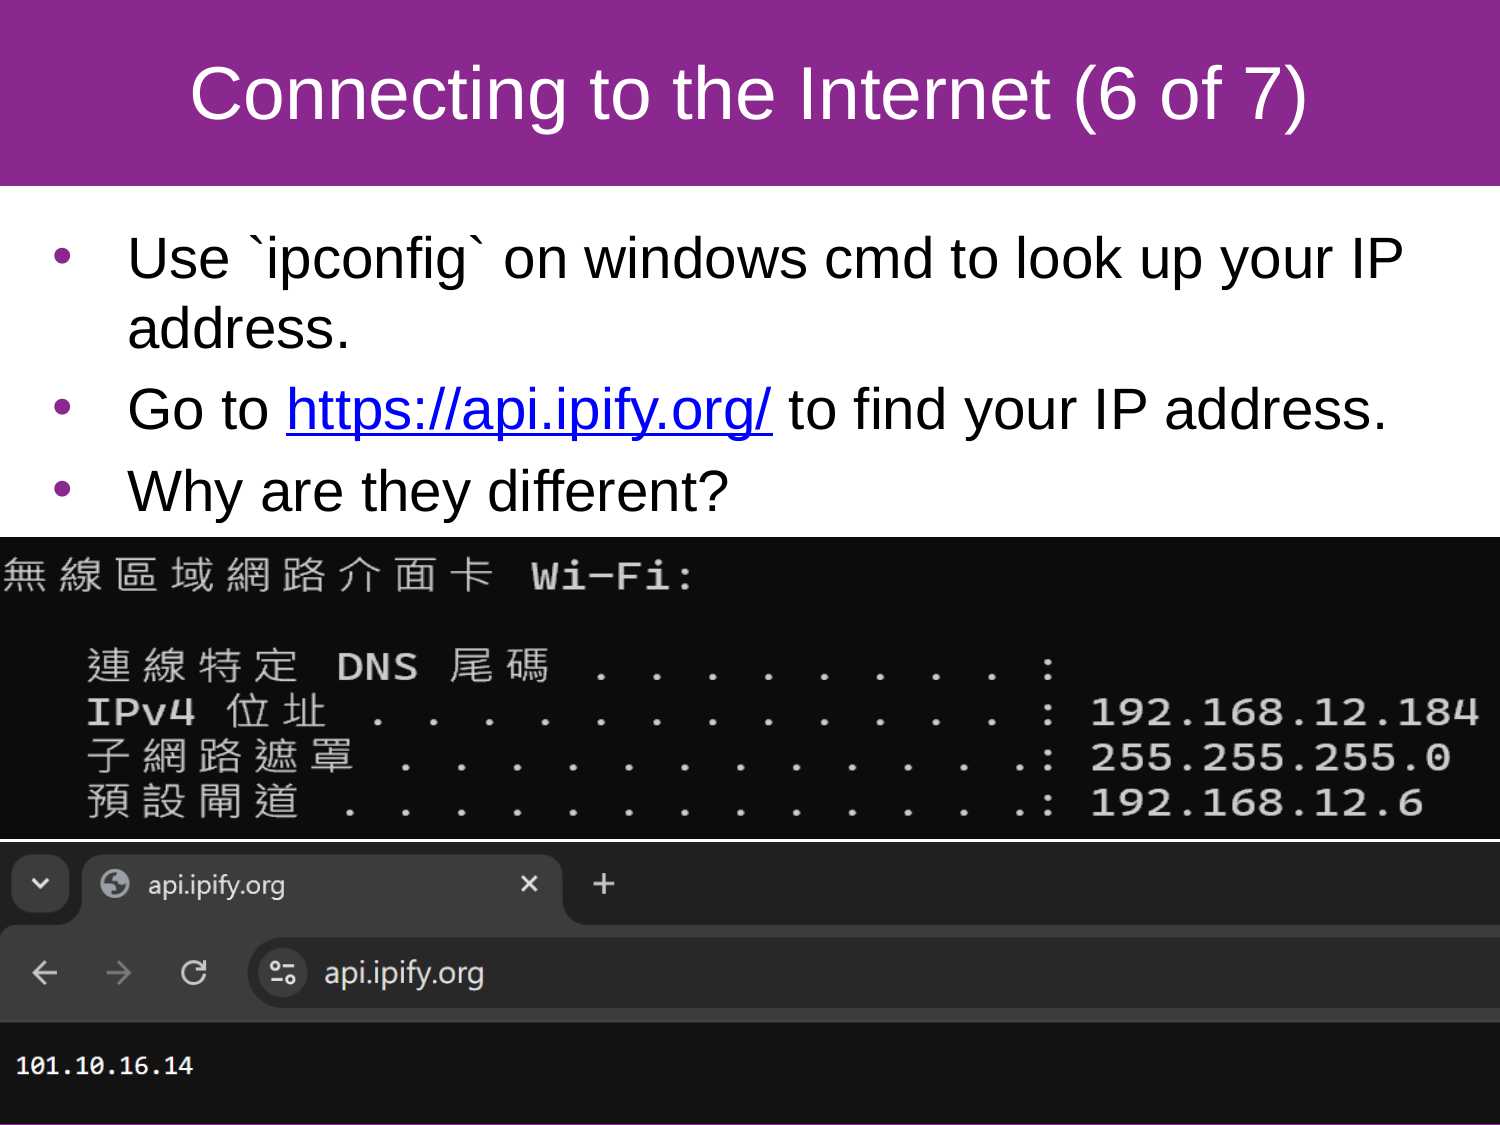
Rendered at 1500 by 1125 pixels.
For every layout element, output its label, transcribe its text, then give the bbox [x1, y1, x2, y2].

list Use `ipconfig` on windows cmd to look up your IP address. Go to https://api.ipify.org/ to find your IP address. Why are they different? [37, 212, 1475, 537]
picture [0, 842, 1500, 1124]
title Connecting to the Internet (6 of 7) [7, 4, 1493, 175]
picture [0, 537, 1500, 839]
